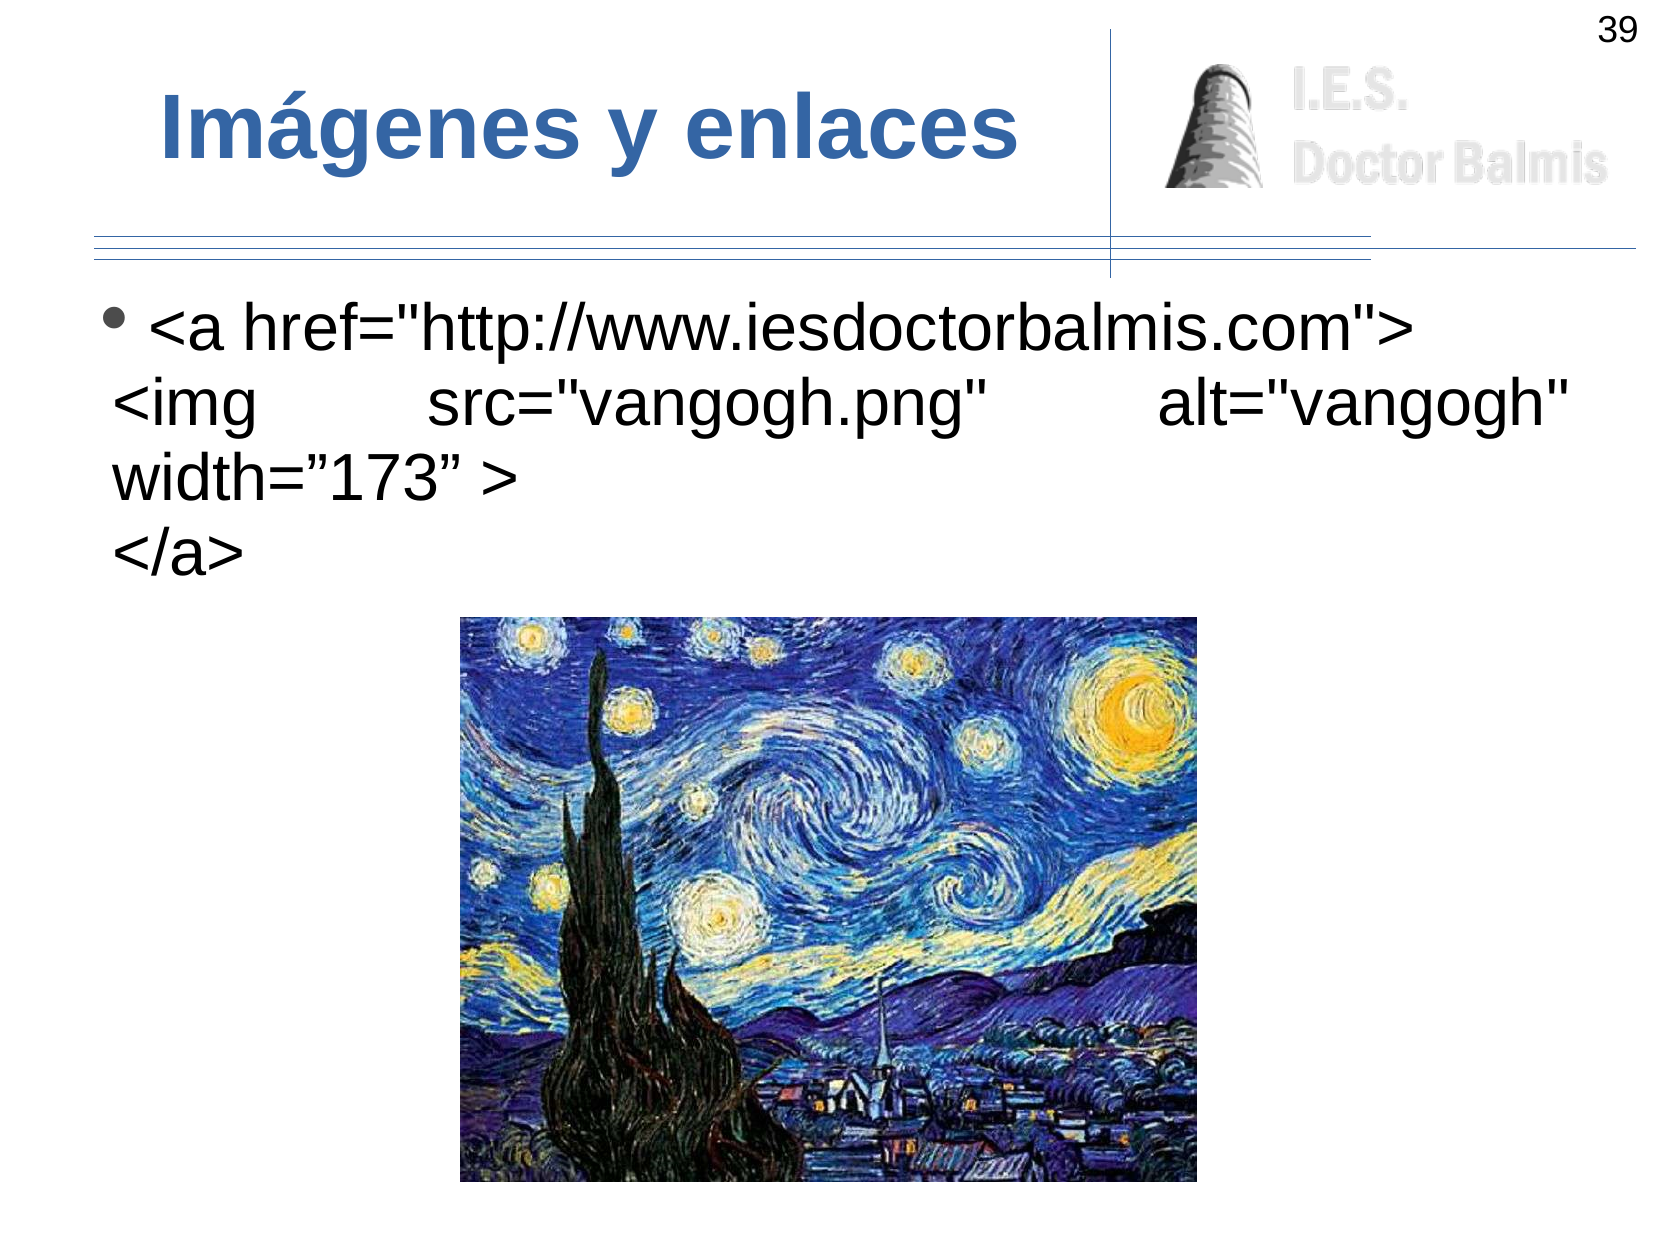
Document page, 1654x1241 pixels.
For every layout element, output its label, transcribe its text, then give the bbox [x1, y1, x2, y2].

picture [460, 617, 1205, 1182]
title Imágenes y enlaces [118, 23, 1063, 231]
picture [1133, 64, 1619, 188]
list <a href="http://www.iesdoctorbalmis.com"> <img src="vangogh.png" alt="vangogh" width=”173” > </a> [82, 290, 1571, 1010]
